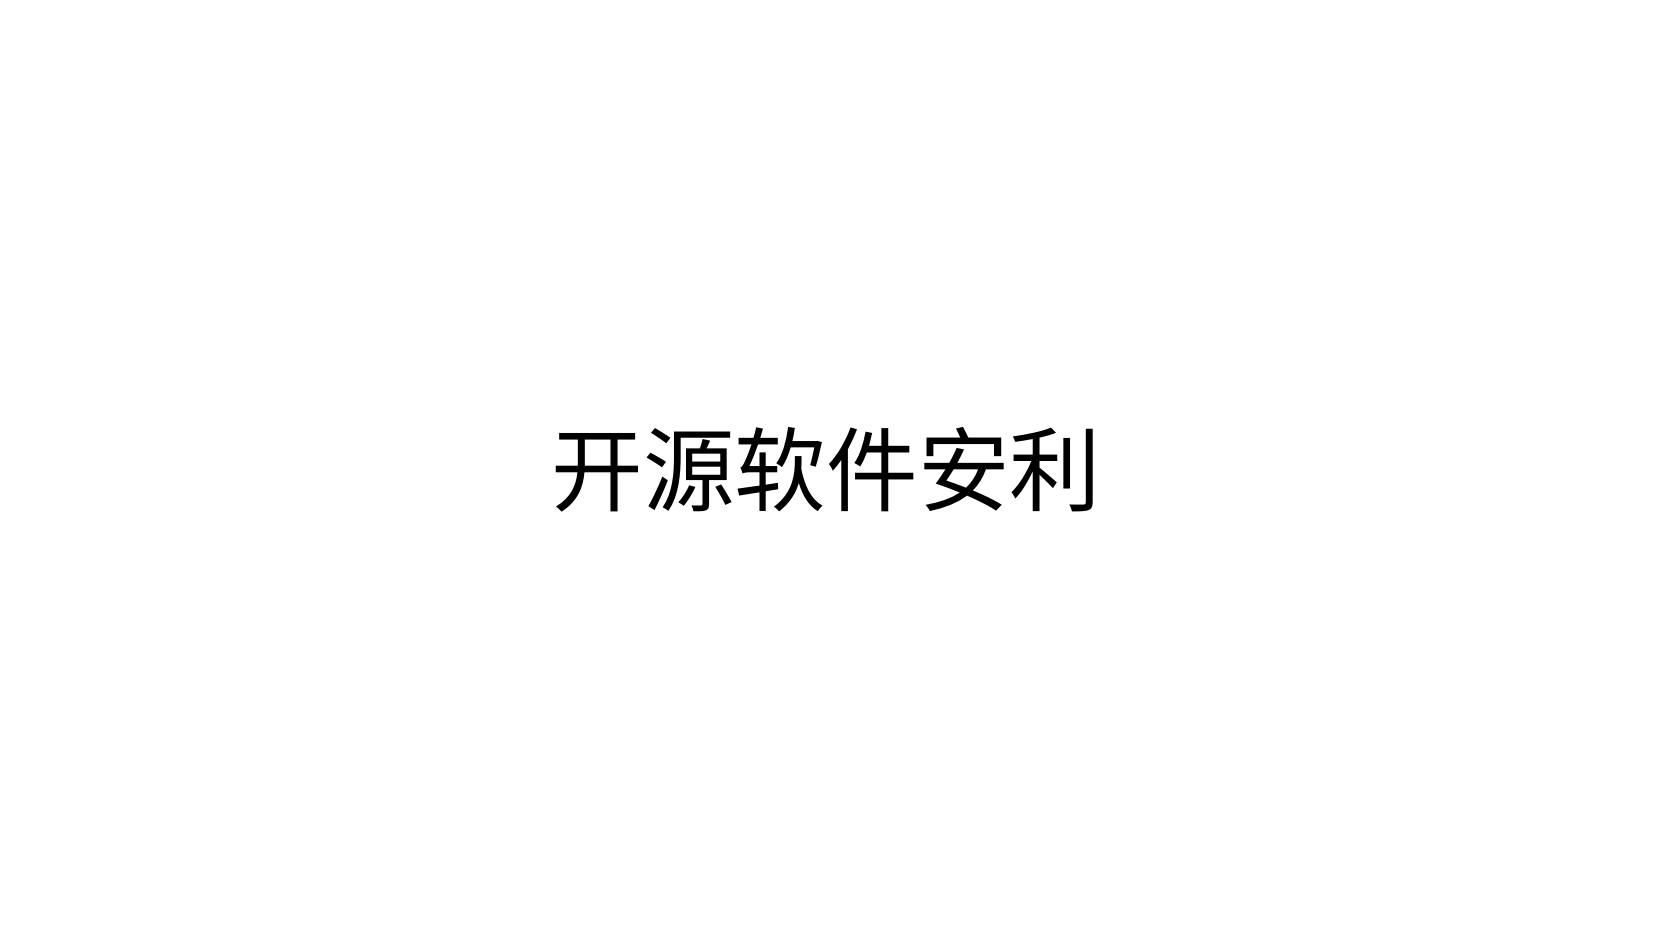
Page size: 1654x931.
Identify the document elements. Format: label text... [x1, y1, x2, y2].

title 开源软件安利 [82, 387, 1571, 543]
